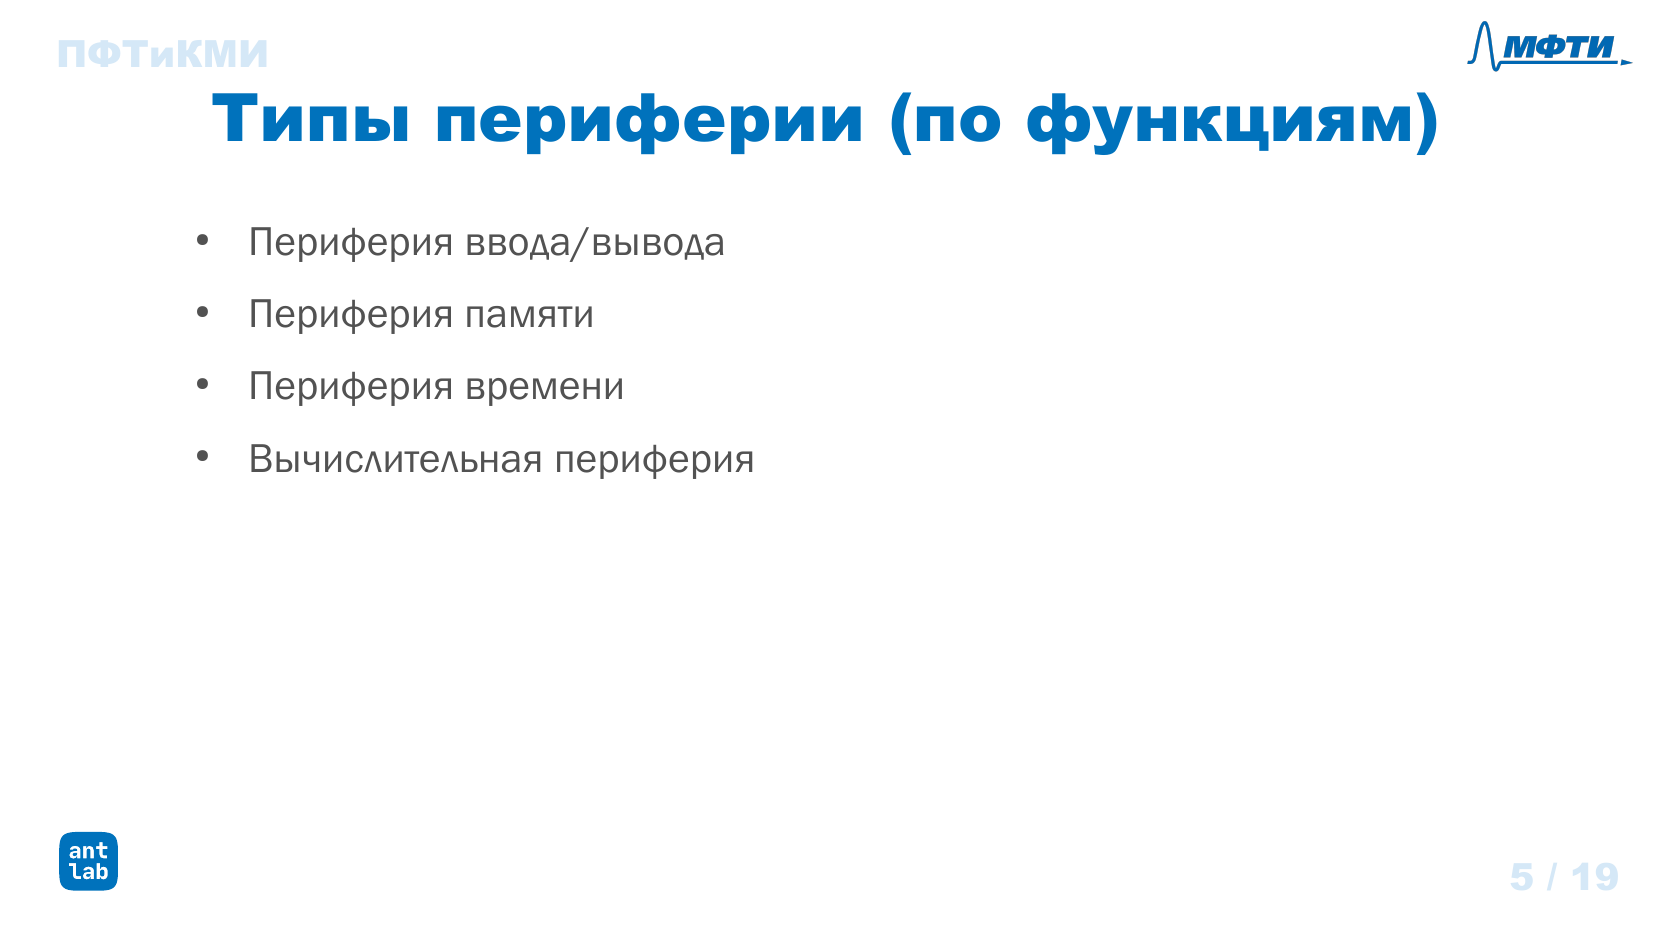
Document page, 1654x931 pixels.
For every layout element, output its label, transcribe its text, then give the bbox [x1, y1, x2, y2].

picture [1446, 0, 1654, 93]
title Типы периферии (по функциям) [82, 20, 1571, 209]
list Периферия ввода/вывода Периферия памяти Периферия времени Вычислительная периферия [177, 217, 1571, 758]
